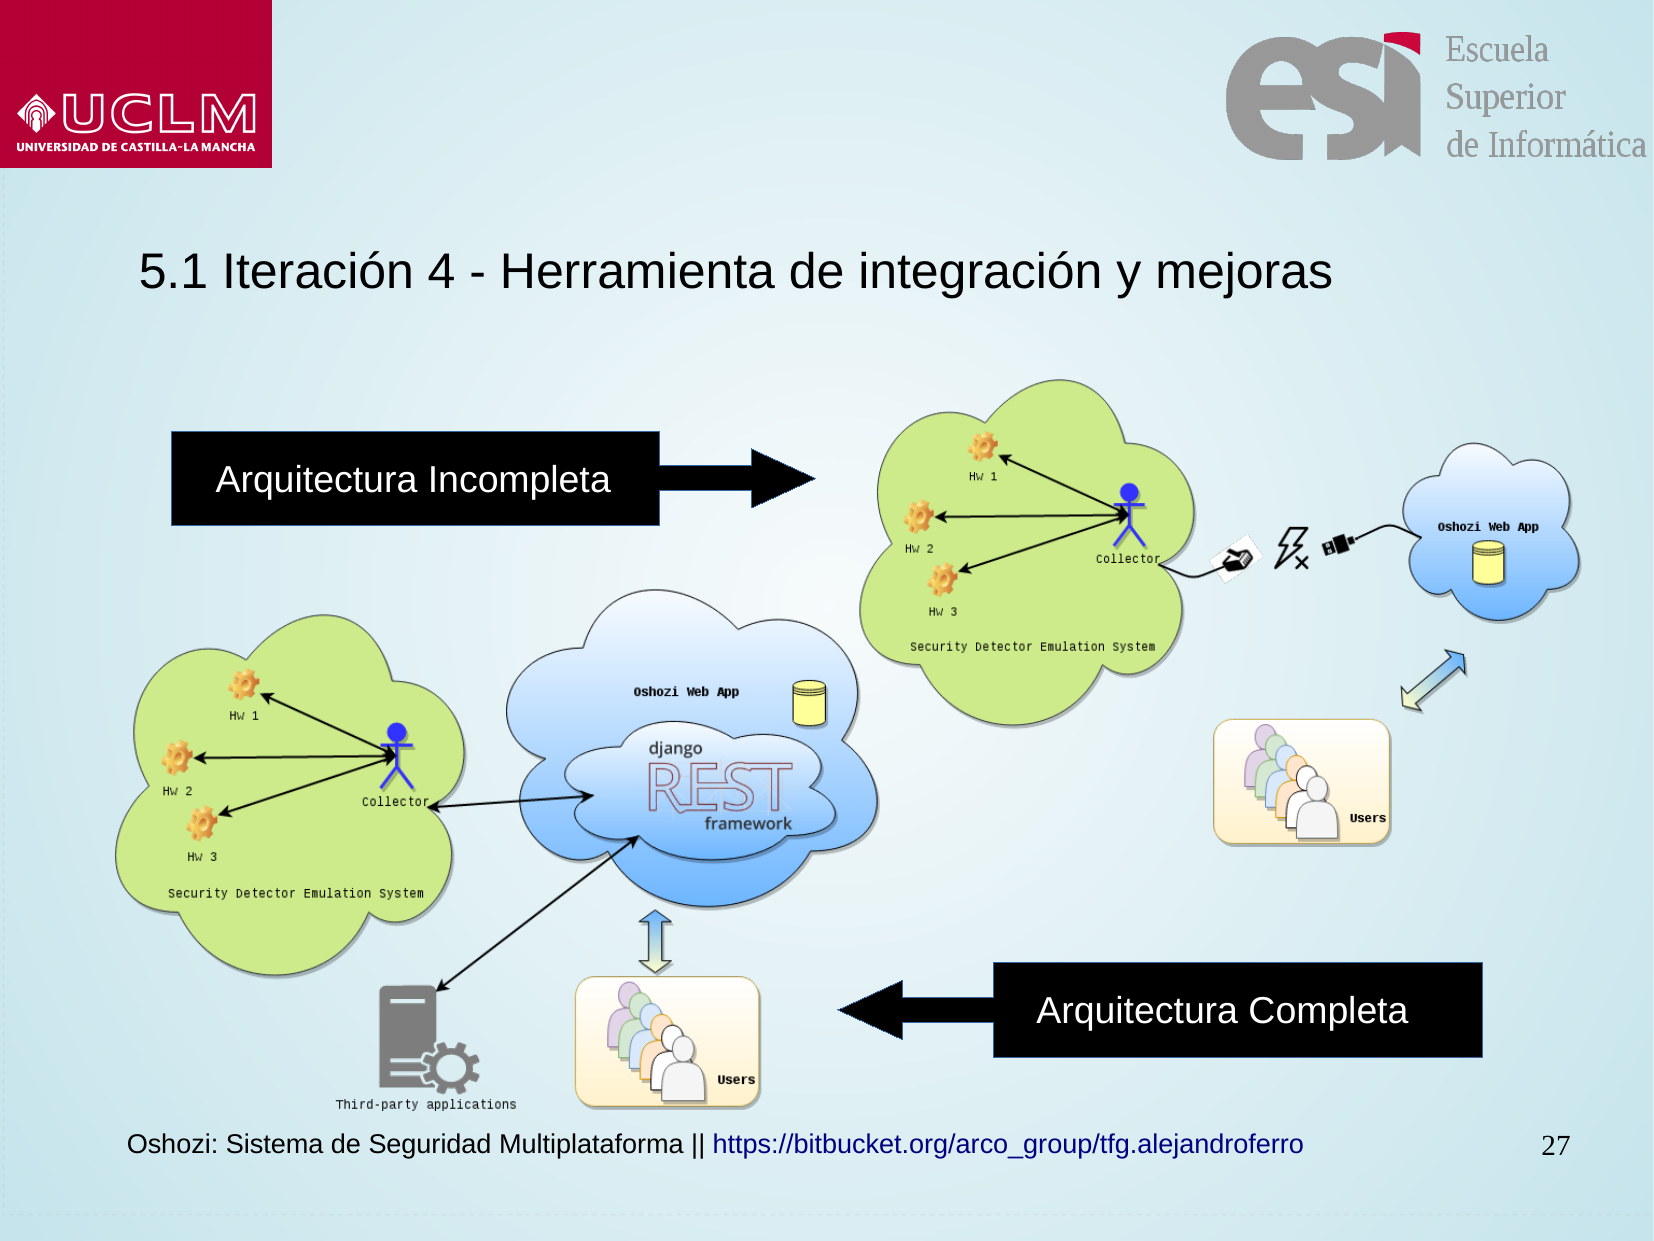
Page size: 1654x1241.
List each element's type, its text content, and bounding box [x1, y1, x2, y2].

text_box Oshozi: Sistema de Seguridad Multiplataforma || https://bitbucket.org/arco_group/tfg.alejandroferro [112, 1112, 1625, 1170]
text_box 5.1 Iteración 4 - Herramienta de integración y mejoras [124, 236, 1583, 363]
picture [0, 0, 1654, 1241]
text_box [171, 431, 816, 526]
text_box Arquitectura Completa [1021, 982, 1441, 1040]
text_box Arquitectura Incompleta [200, 451, 637, 508]
text_box [837, 962, 1483, 1058]
